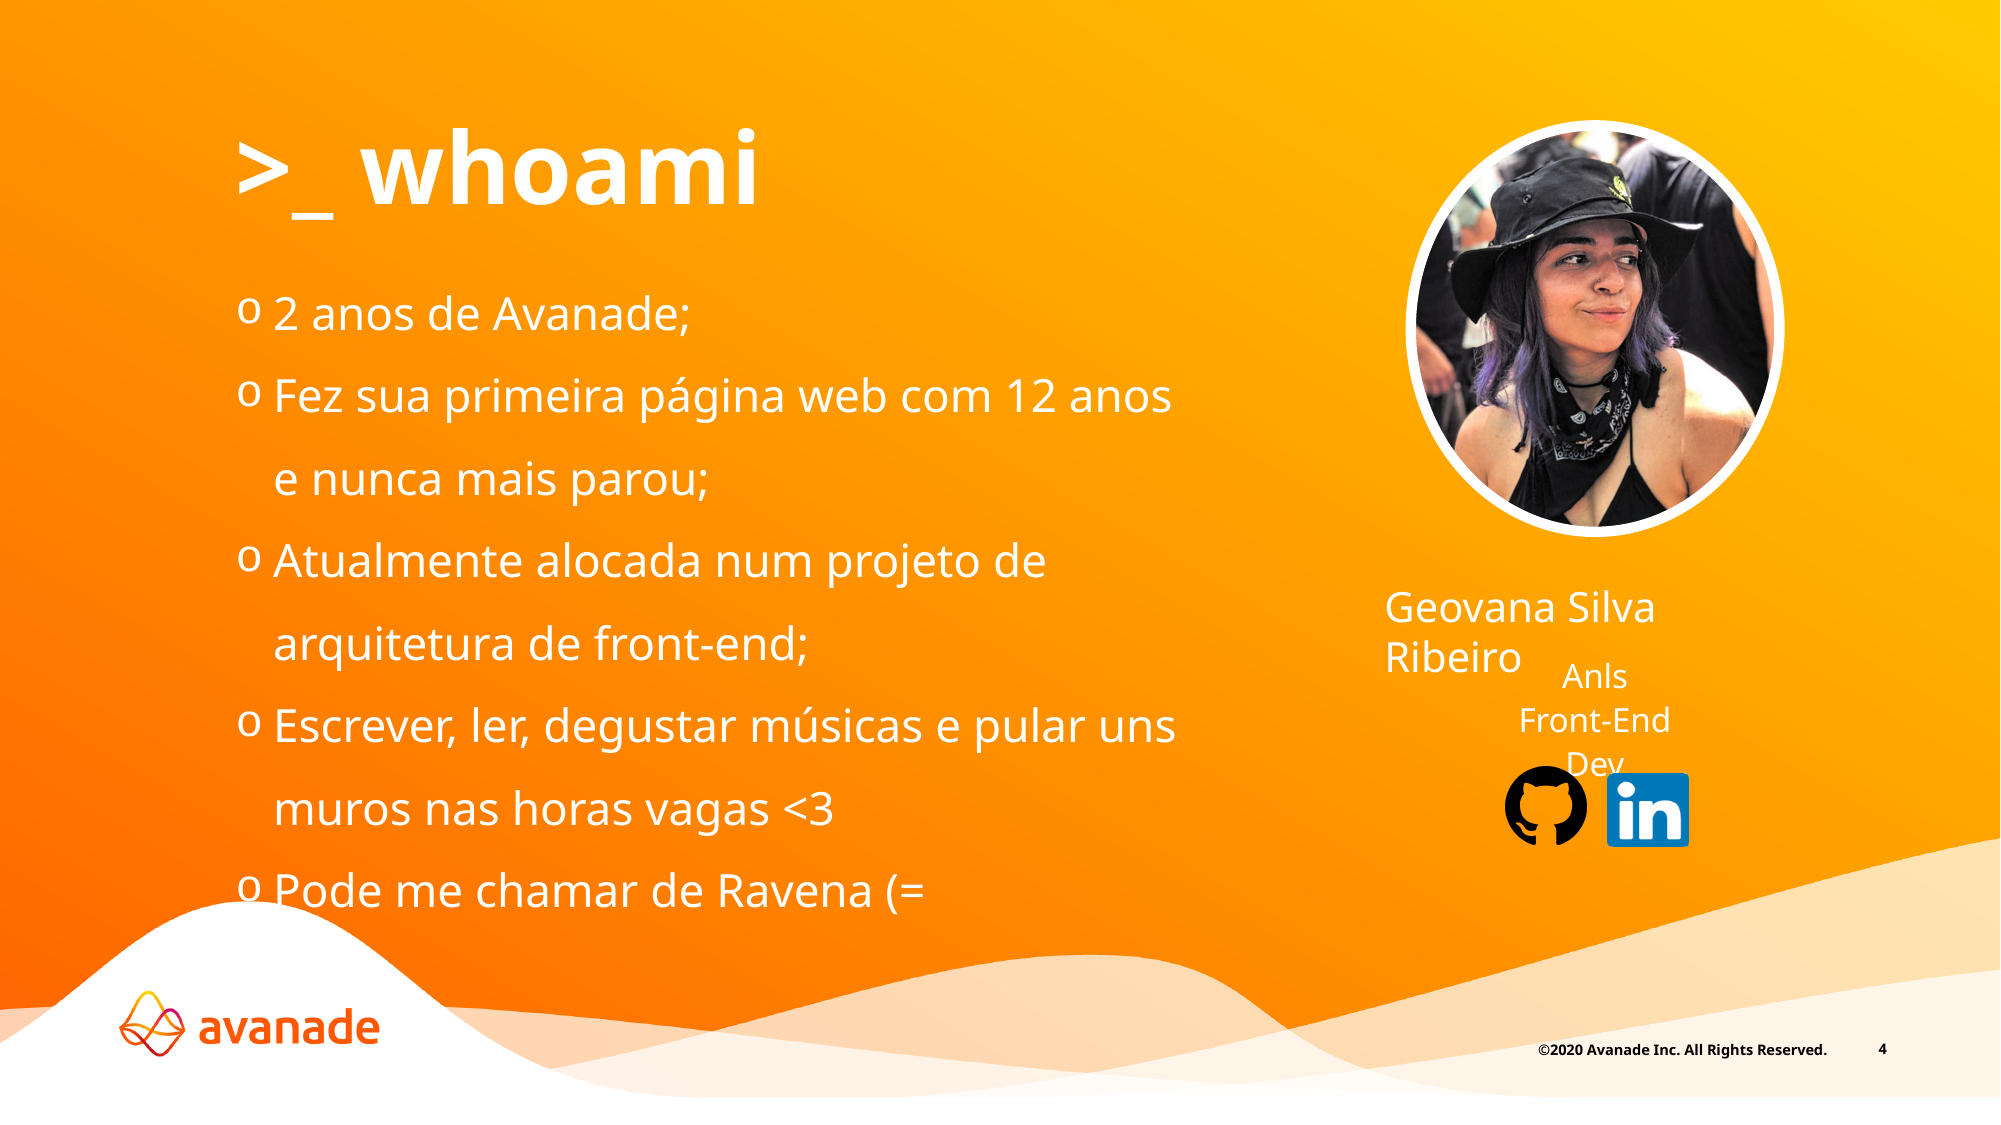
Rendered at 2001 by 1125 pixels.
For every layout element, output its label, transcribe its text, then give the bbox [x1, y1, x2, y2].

text_box [1410, 125, 1780, 532]
list 2 anos de Avanade; Fez sua primeira página web com 12 anos e nunca mais parou; Atualmente alocada num projeto de arquitetura de front-end; Escrever, ler, degustar músicas e pular uns muros nas horas vagas <3 Pode me chamar de Ravena (= [220, 249, 1197, 847]
text_box Anls Front-End Dev [1477, 689, 1713, 791]
text_box Geovana Silva Ribeiro [1369, 573, 1821, 689]
picture [0, 0, 2001, 1125]
list >_ whoami [220, 36, 1161, 234]
